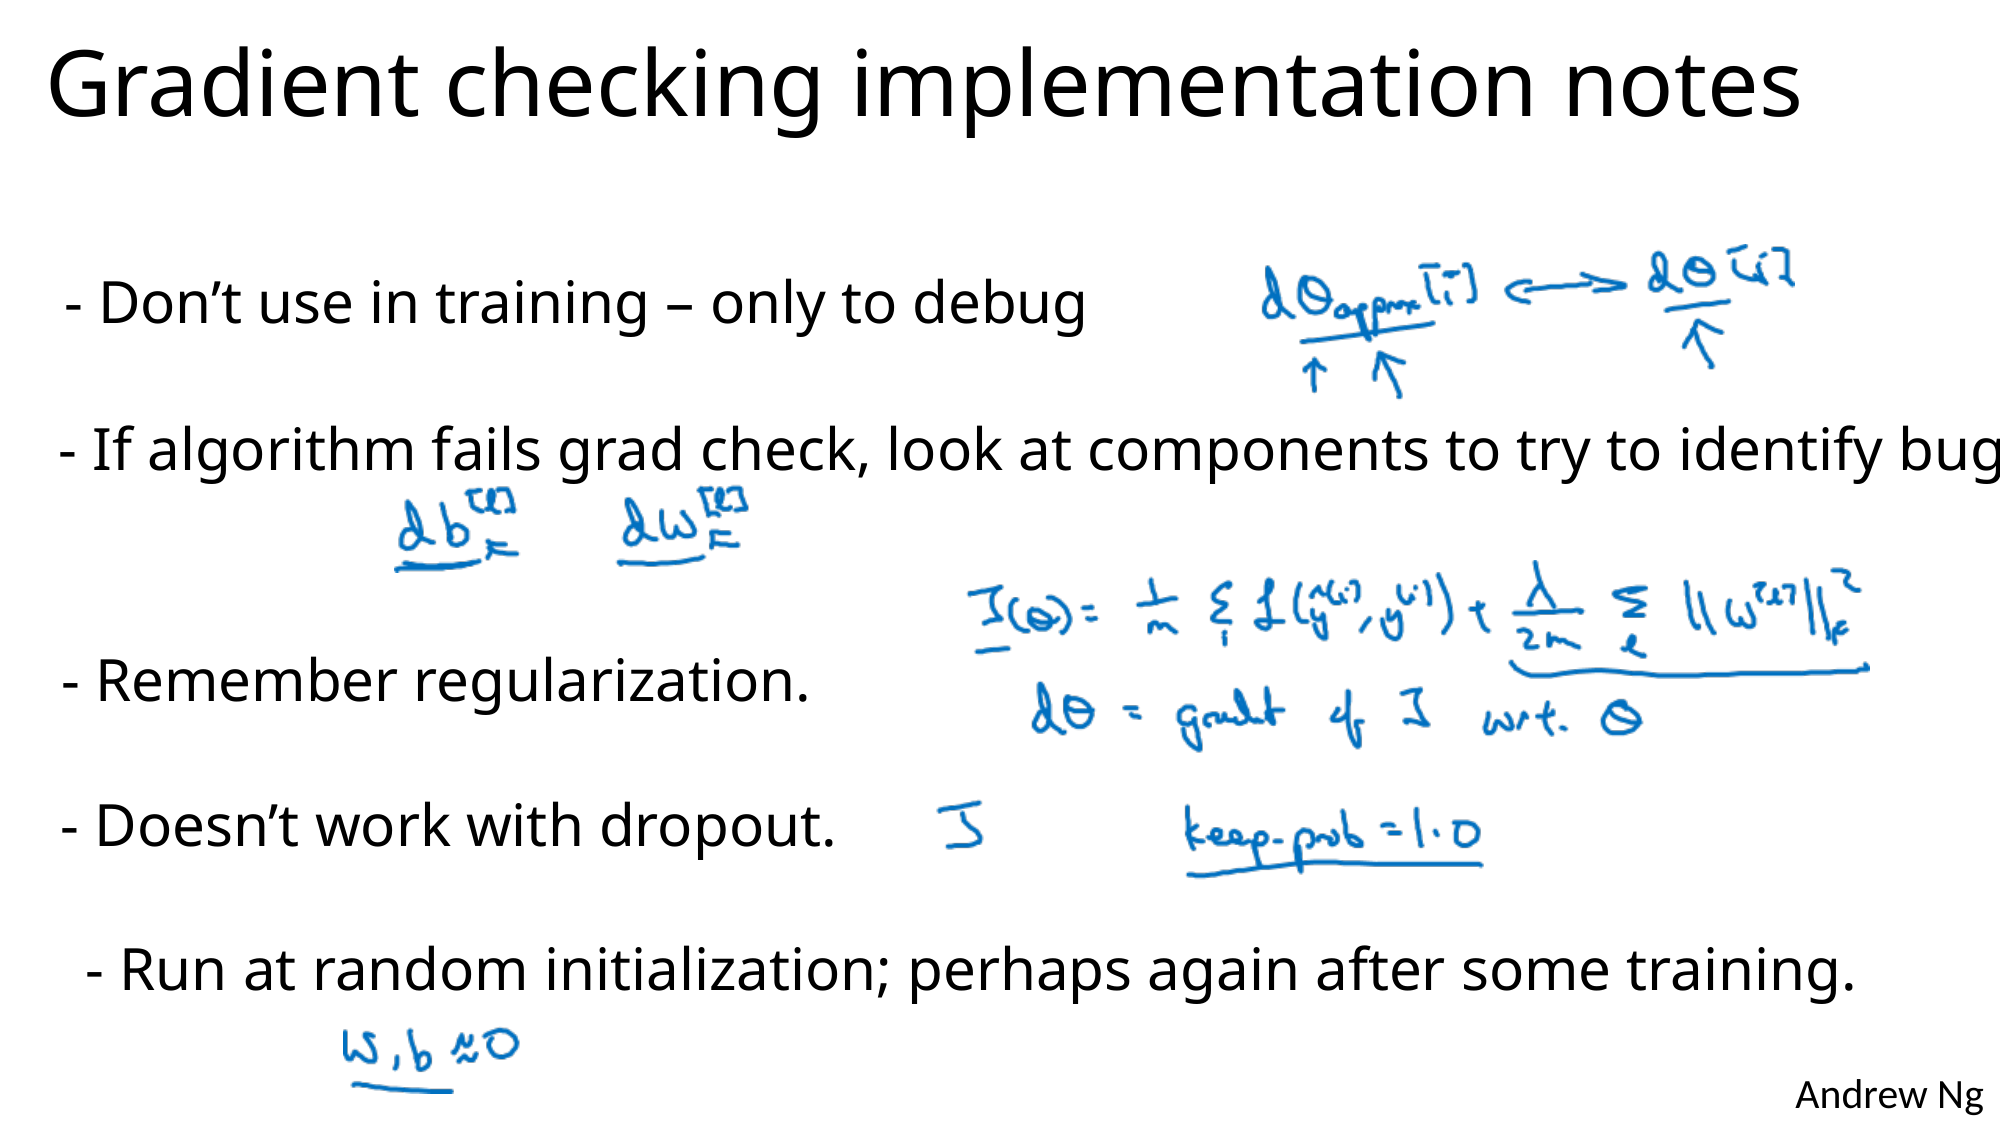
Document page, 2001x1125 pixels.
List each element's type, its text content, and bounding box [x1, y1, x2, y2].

title Gradient checking implementation notes [30, 29, 1933, 248]
picture [343, 244, 1870, 1094]
text_box - Don’t use in training – only to debug [49, 258, 394, 343]
text_box - Doesn’t work with dropout. [45, 780, 343, 866]
text_box - Run at random initialization; perhaps again after some training. [71, 925, 343, 1010]
text_box - If algorithm fails grad check, look at components to try to identify bug. [43, 405, 394, 490]
text_box - Remember regularization. [46, 635, 343, 721]
text_box - If algorithm fails grad check, look at components to try to identify bug. [1795, 405, 2000, 490]
